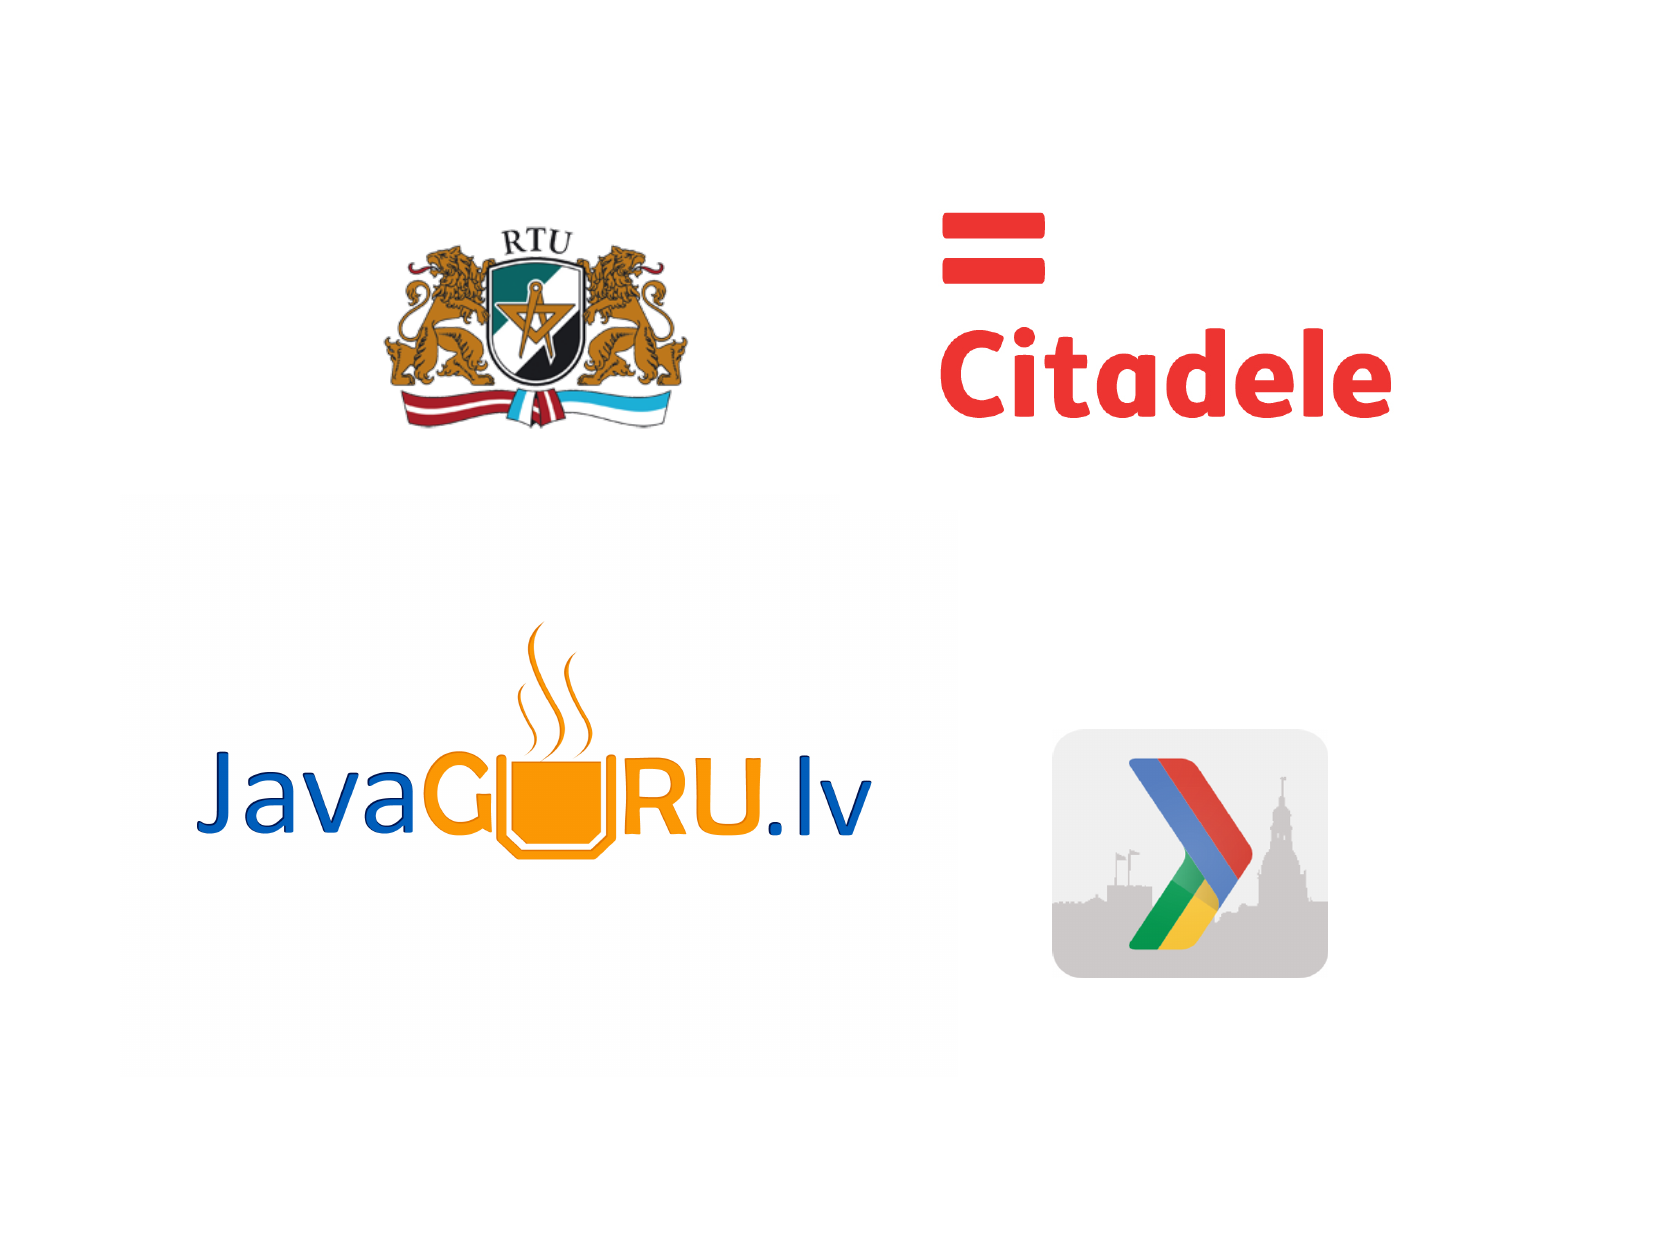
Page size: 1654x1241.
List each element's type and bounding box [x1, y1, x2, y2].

picture [120, 119, 1486, 1077]
picture [1052, 729, 1328, 978]
picture [366, 224, 706, 430]
